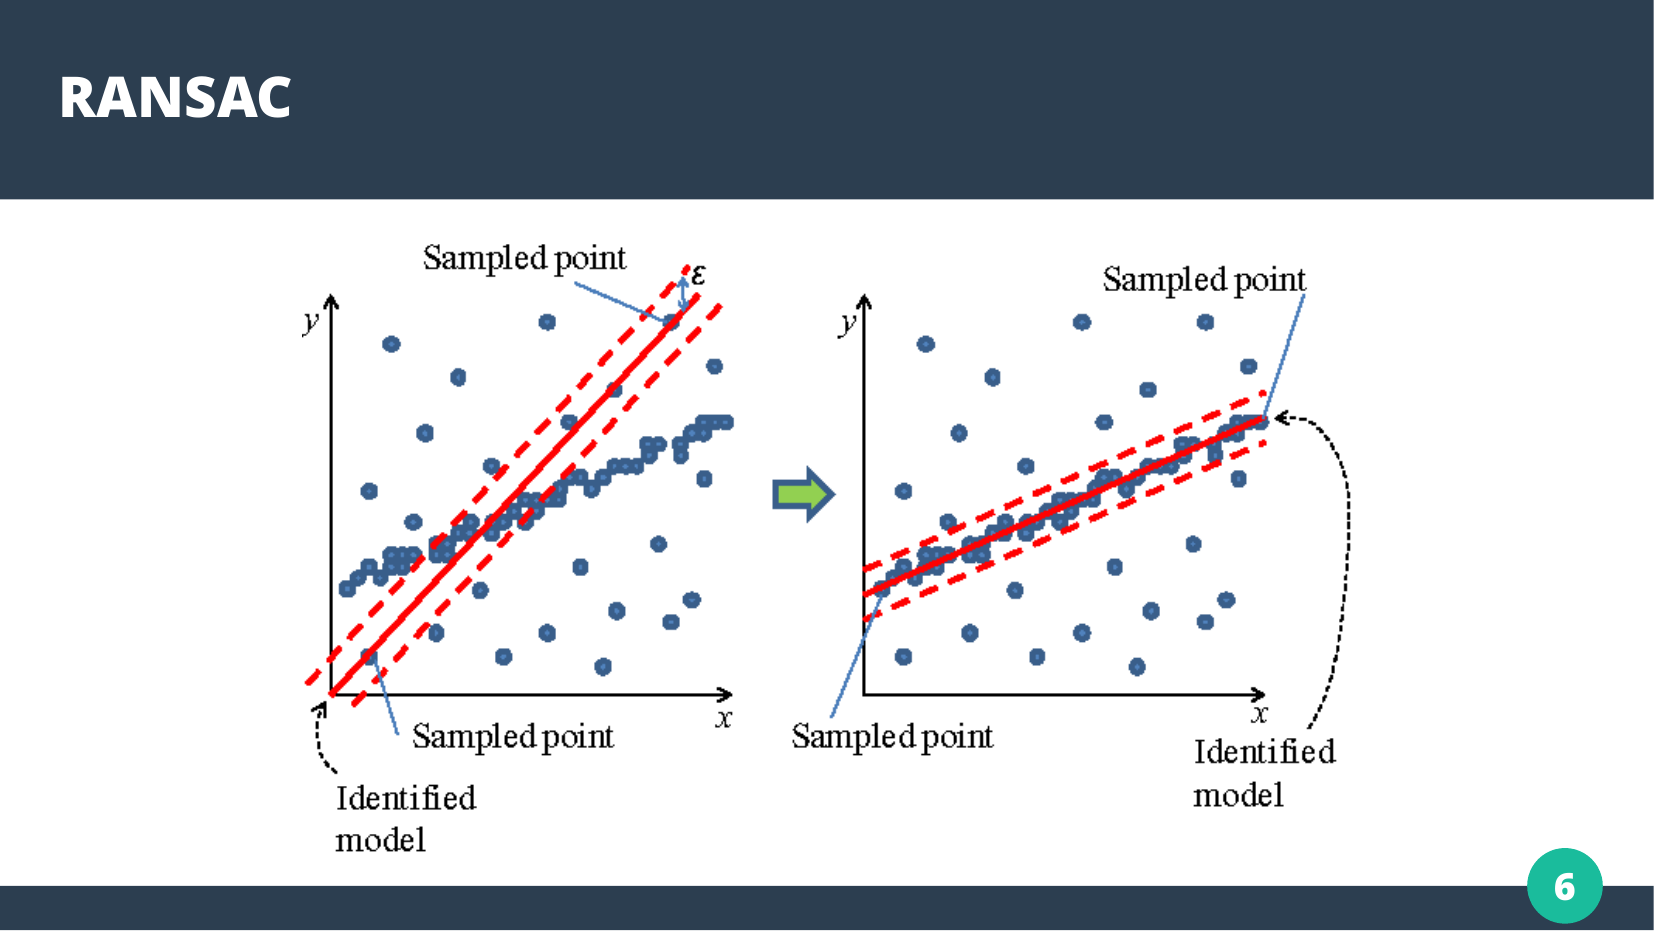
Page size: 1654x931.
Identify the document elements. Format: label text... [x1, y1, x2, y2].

picture [302, 243, 1352, 864]
title RANSAC [59, 37, 1595, 155]
